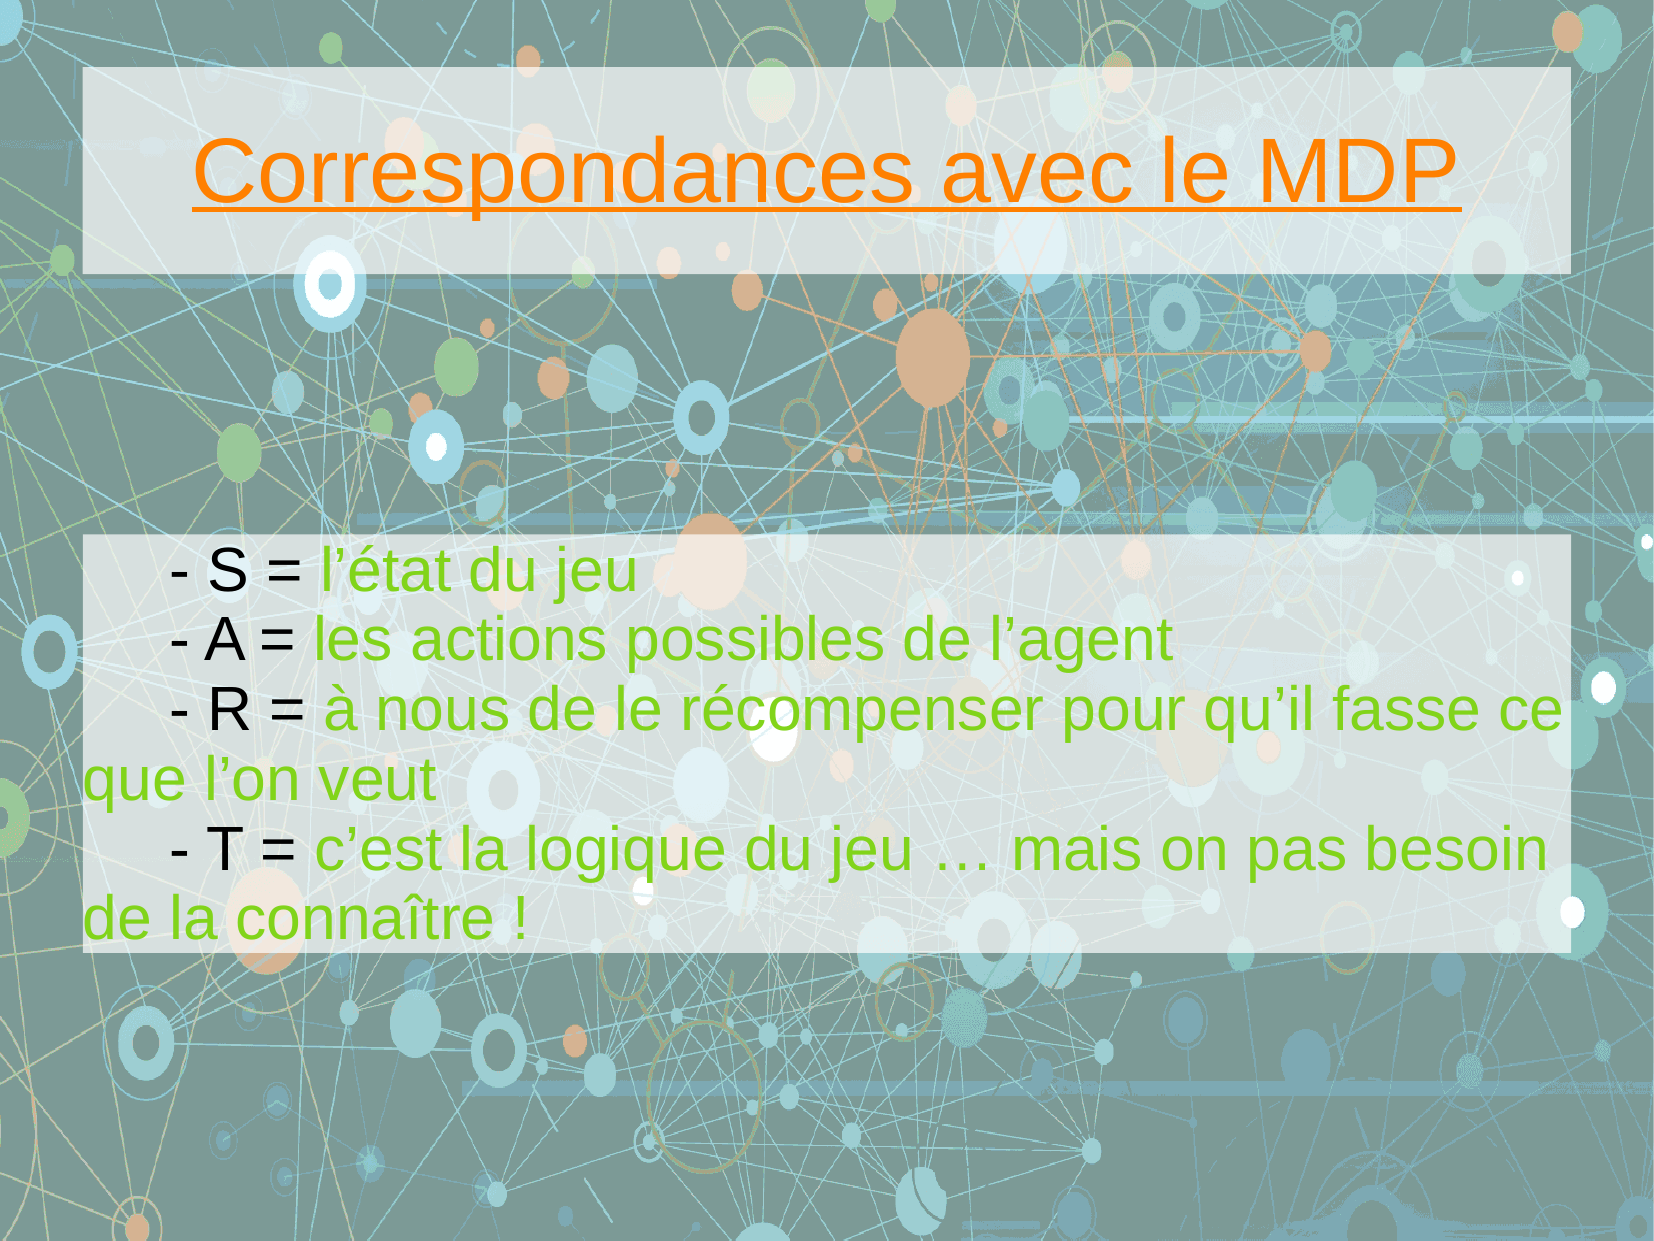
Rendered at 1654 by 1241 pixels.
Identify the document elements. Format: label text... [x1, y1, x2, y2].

picture [0, 0, 1654, 1241]
title Correspondances avec le MDP [82, 67, 1571, 275]
title - S = l’état du jeu - A = les actions possibles de l’agent - R = à nous de le récompenser pour qu’il fasse ce que l’on veut - T = c’est la logique du jeu … mais on pas besoin de la connaître ! [82, 534, 1572, 953]
